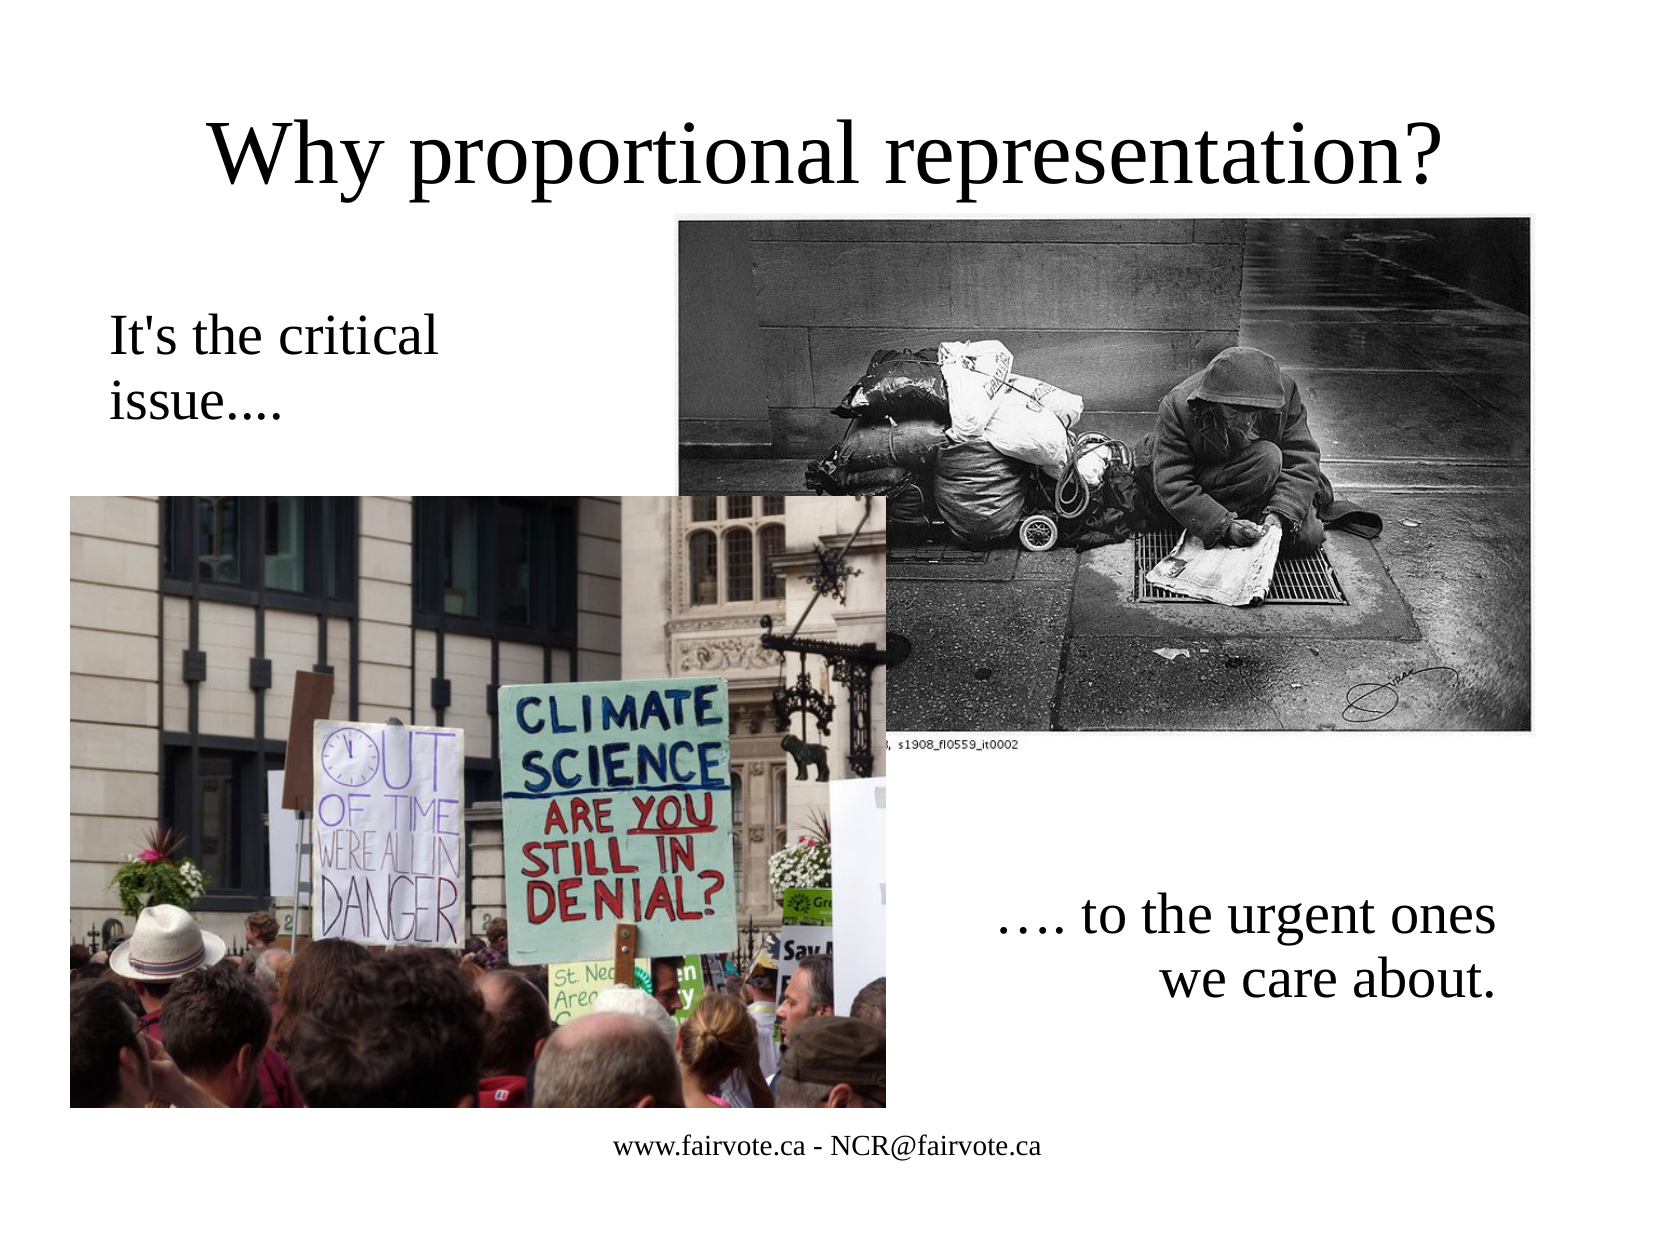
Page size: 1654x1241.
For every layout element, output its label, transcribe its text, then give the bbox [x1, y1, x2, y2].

text_box …. to the urgent ones we care about. [921, 874, 1512, 1019]
title Why proportional representation? [82, 49, 1571, 257]
text_box It's the critical issue.... [94, 295, 638, 440]
picture [70, 212, 1537, 1108]
